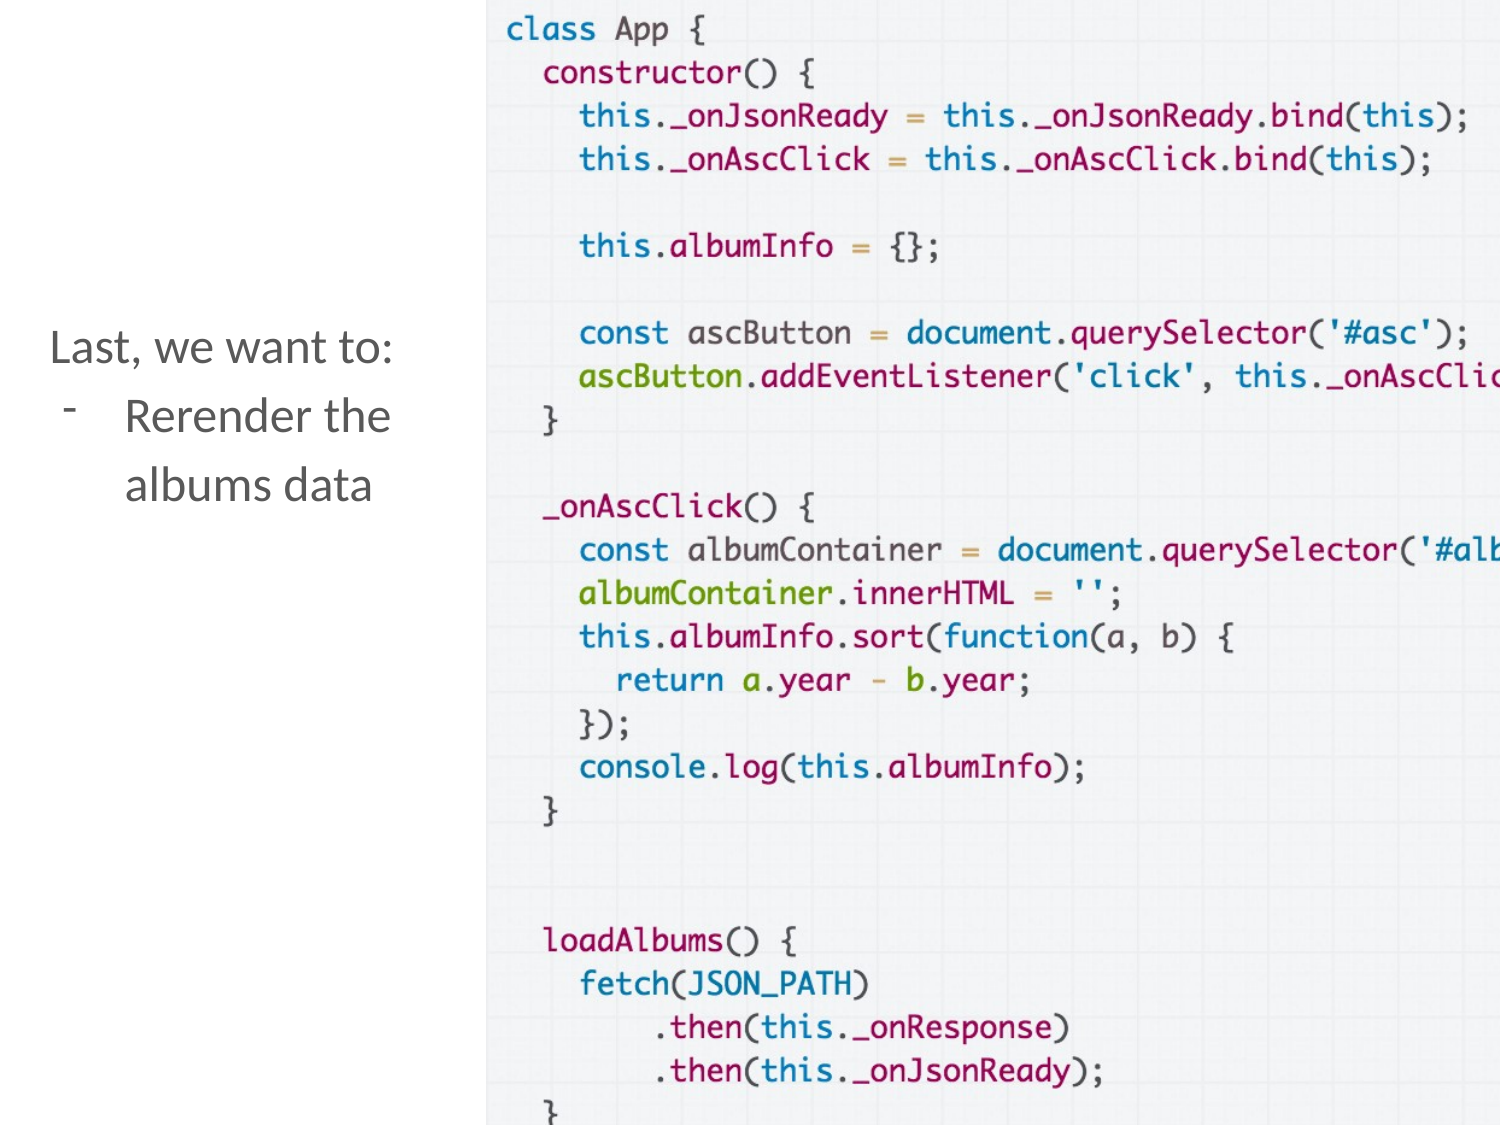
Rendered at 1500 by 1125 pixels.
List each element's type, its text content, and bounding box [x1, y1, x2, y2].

list Last, we want to: Rerender the albums data [34, 289, 460, 906]
picture [486, 0, 1500, 1125]
